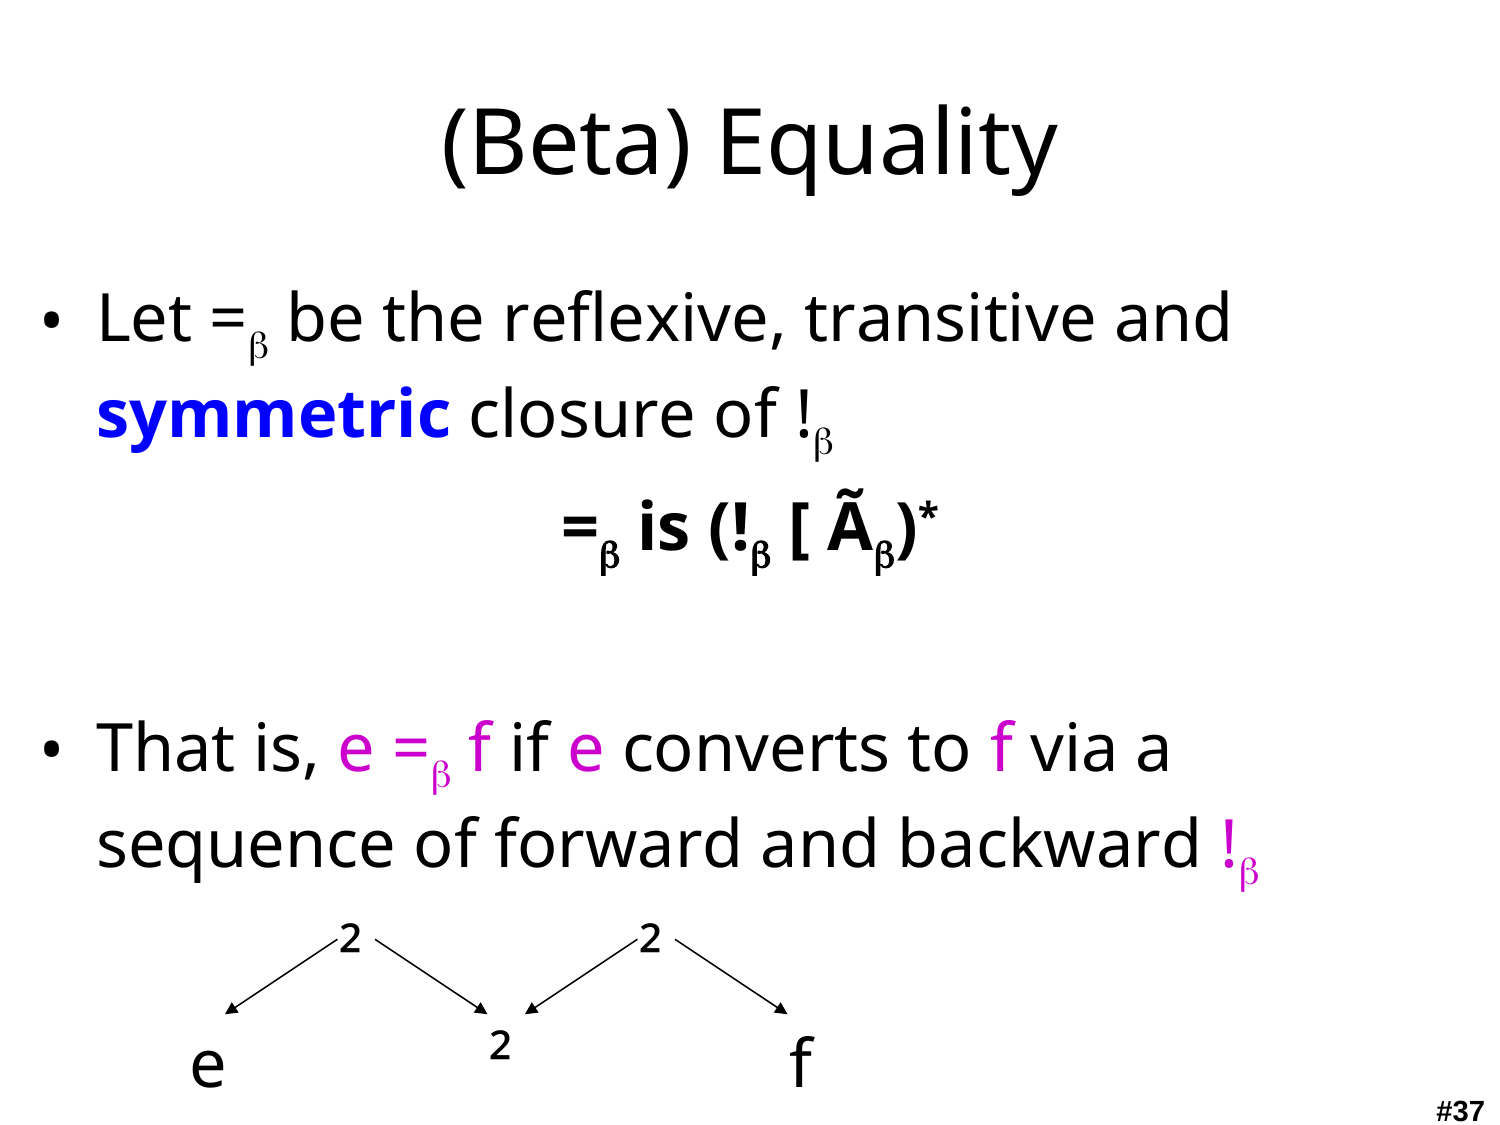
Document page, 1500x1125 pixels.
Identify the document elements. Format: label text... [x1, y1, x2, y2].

title (Beta) Equality [24, 45, 1476, 233]
list Let = be the reflexive, transitive and symmetric closure of ! = is (! [ Ã)* That is, e = f if e converts to f via a sequence of forward and backward ! ² ² e ² f [24, 262, 1476, 1101]
